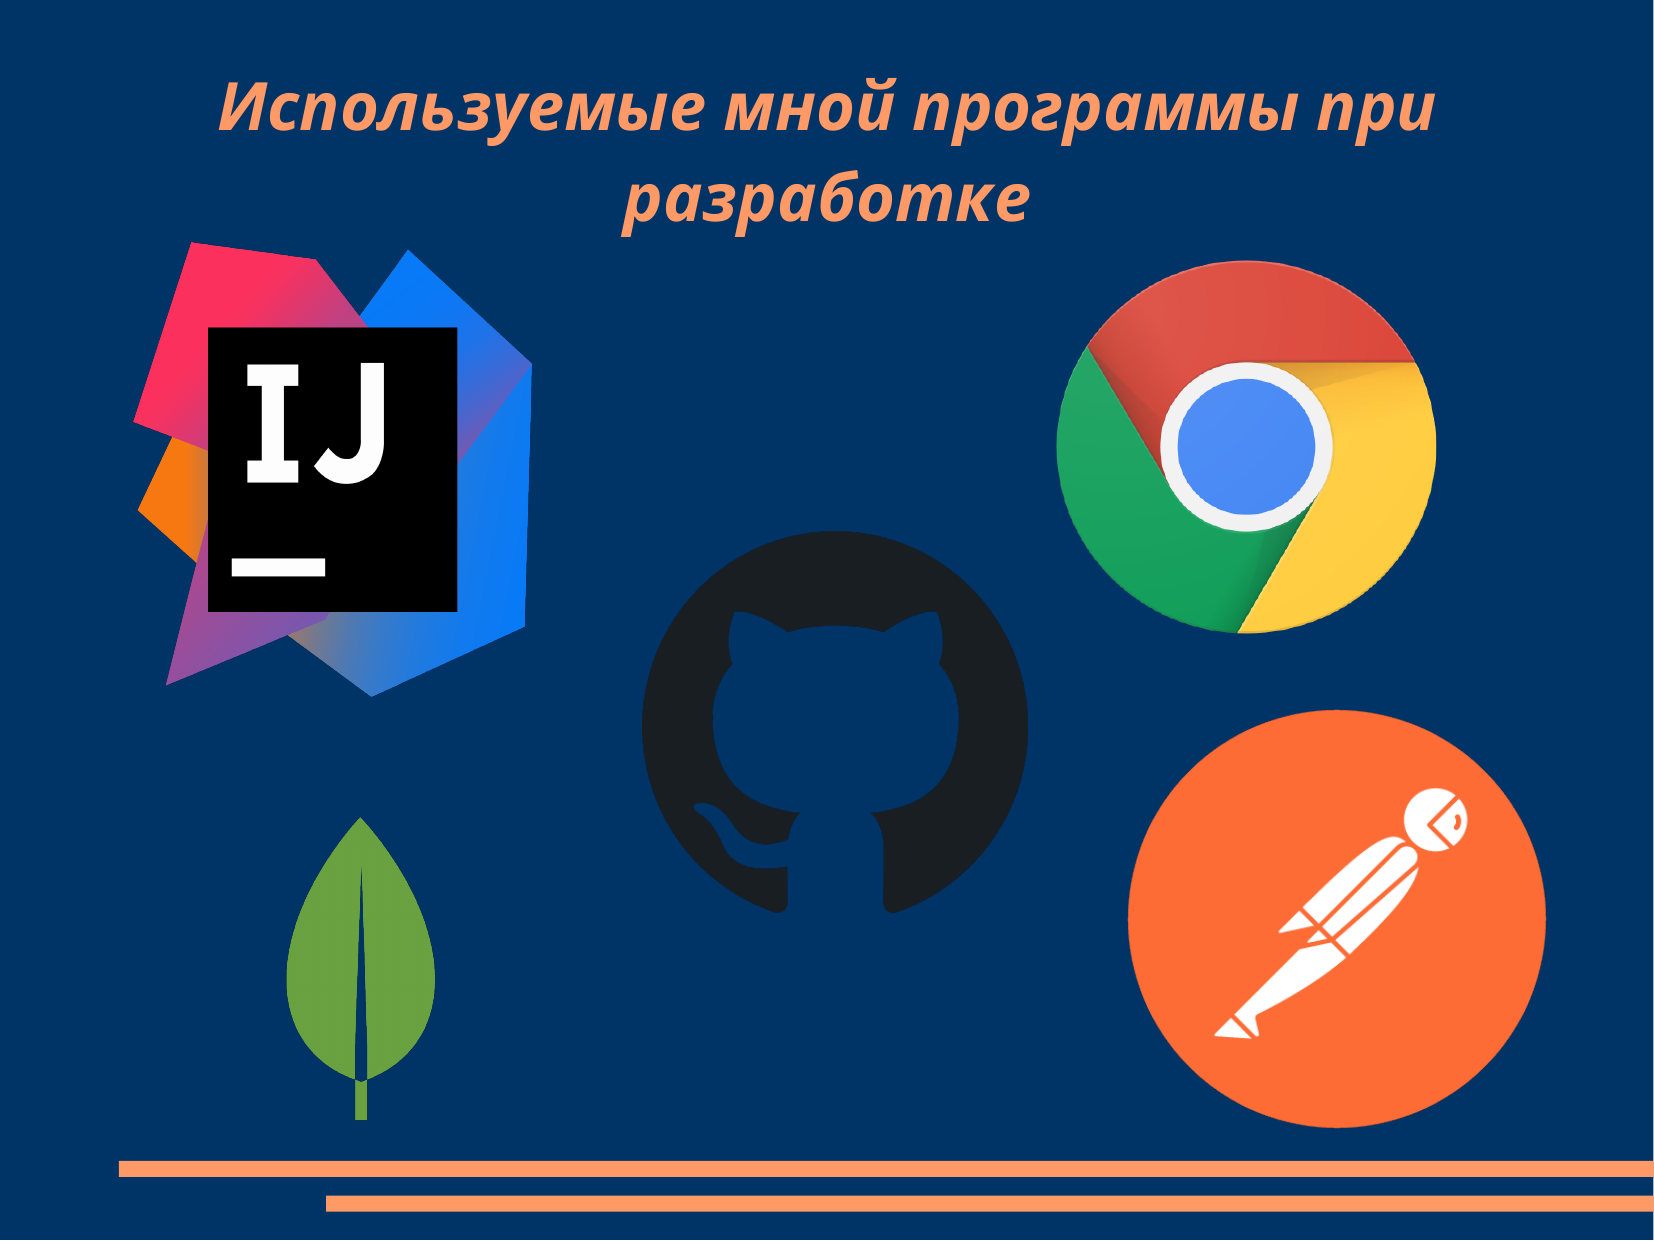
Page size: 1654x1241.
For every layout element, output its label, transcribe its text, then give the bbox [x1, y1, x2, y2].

picture [642, 531, 1028, 922]
picture [165, 779, 556, 1158]
picture [1039, 243, 1453, 650]
title Используемые мной программы при разработке [121, 33, 1534, 267]
picture [133, 242, 532, 697]
picture [1126, 708, 1548, 1130]
